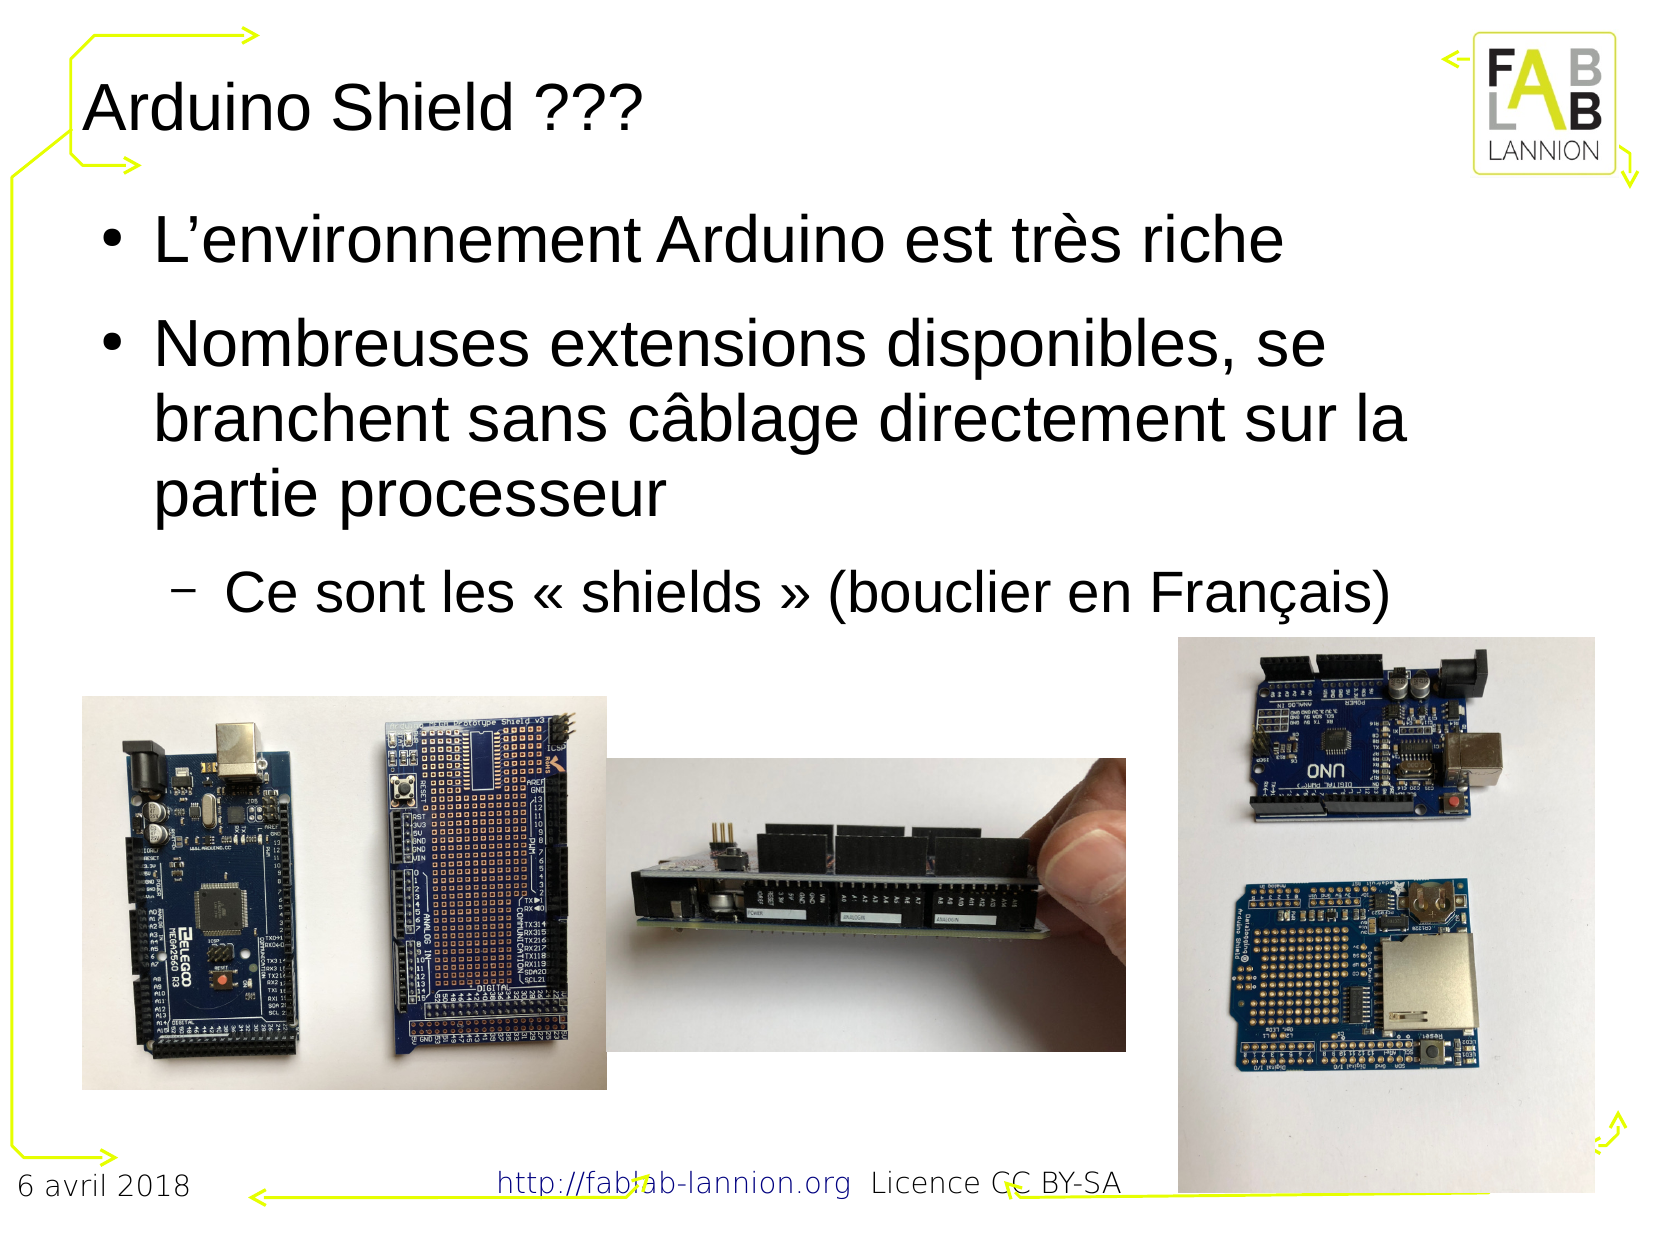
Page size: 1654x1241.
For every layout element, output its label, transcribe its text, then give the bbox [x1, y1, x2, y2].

picture [82, 696, 1126, 1090]
picture [1470, 29, 1619, 178]
picture [1178, 637, 1595, 1193]
list L’environnement Arduino est très riche Nombreuses extensions disponibles, se branchent sans câblage directement sur la partie processeur Ce sont les « shields » (bouclier en Français) [82, 202, 1571, 686]
title Arduino Shield ??? [82, 49, 1441, 166]
